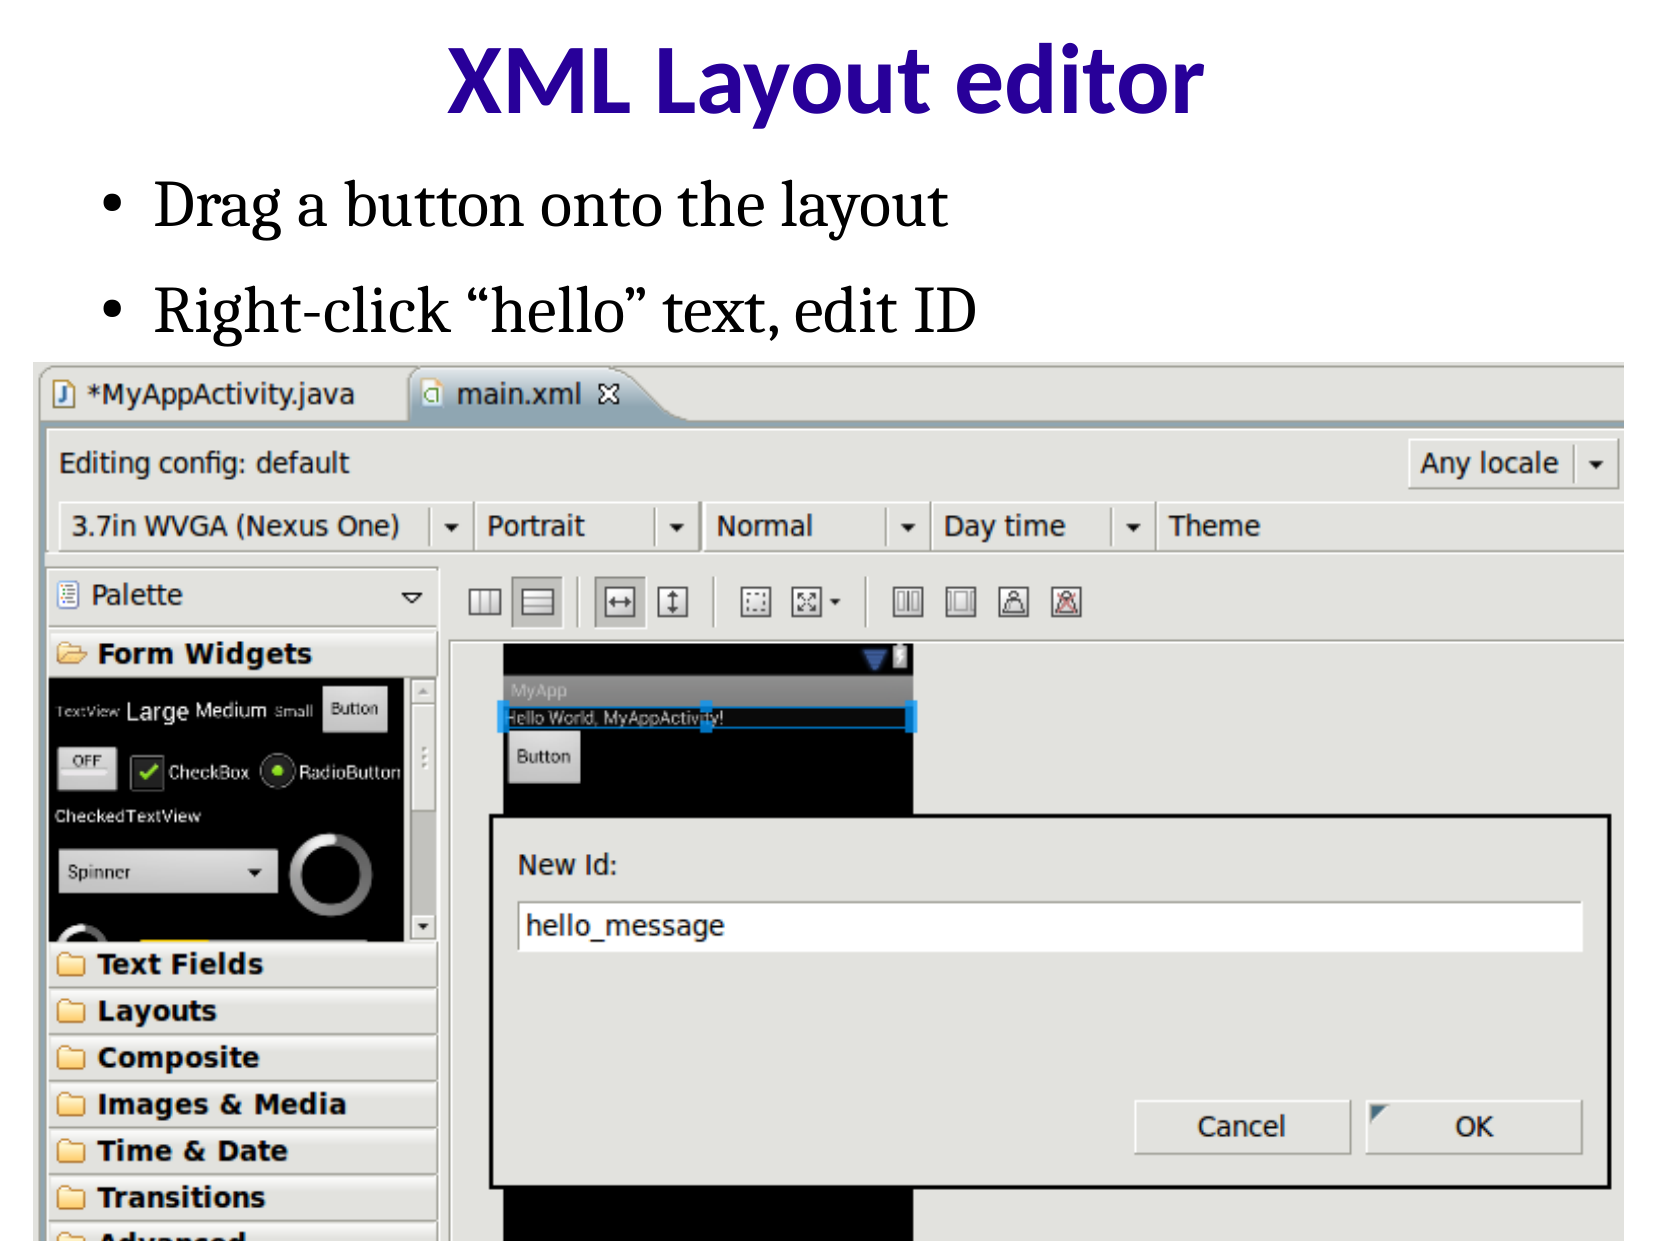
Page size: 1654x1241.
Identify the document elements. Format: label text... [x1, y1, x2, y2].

list Drag a button onto the layout Right-click “hello” text, edit ID [82, 166, 1571, 362]
picture [33, 362, 1624, 1241]
title XML Layout editor [82, 0, 1571, 166]
